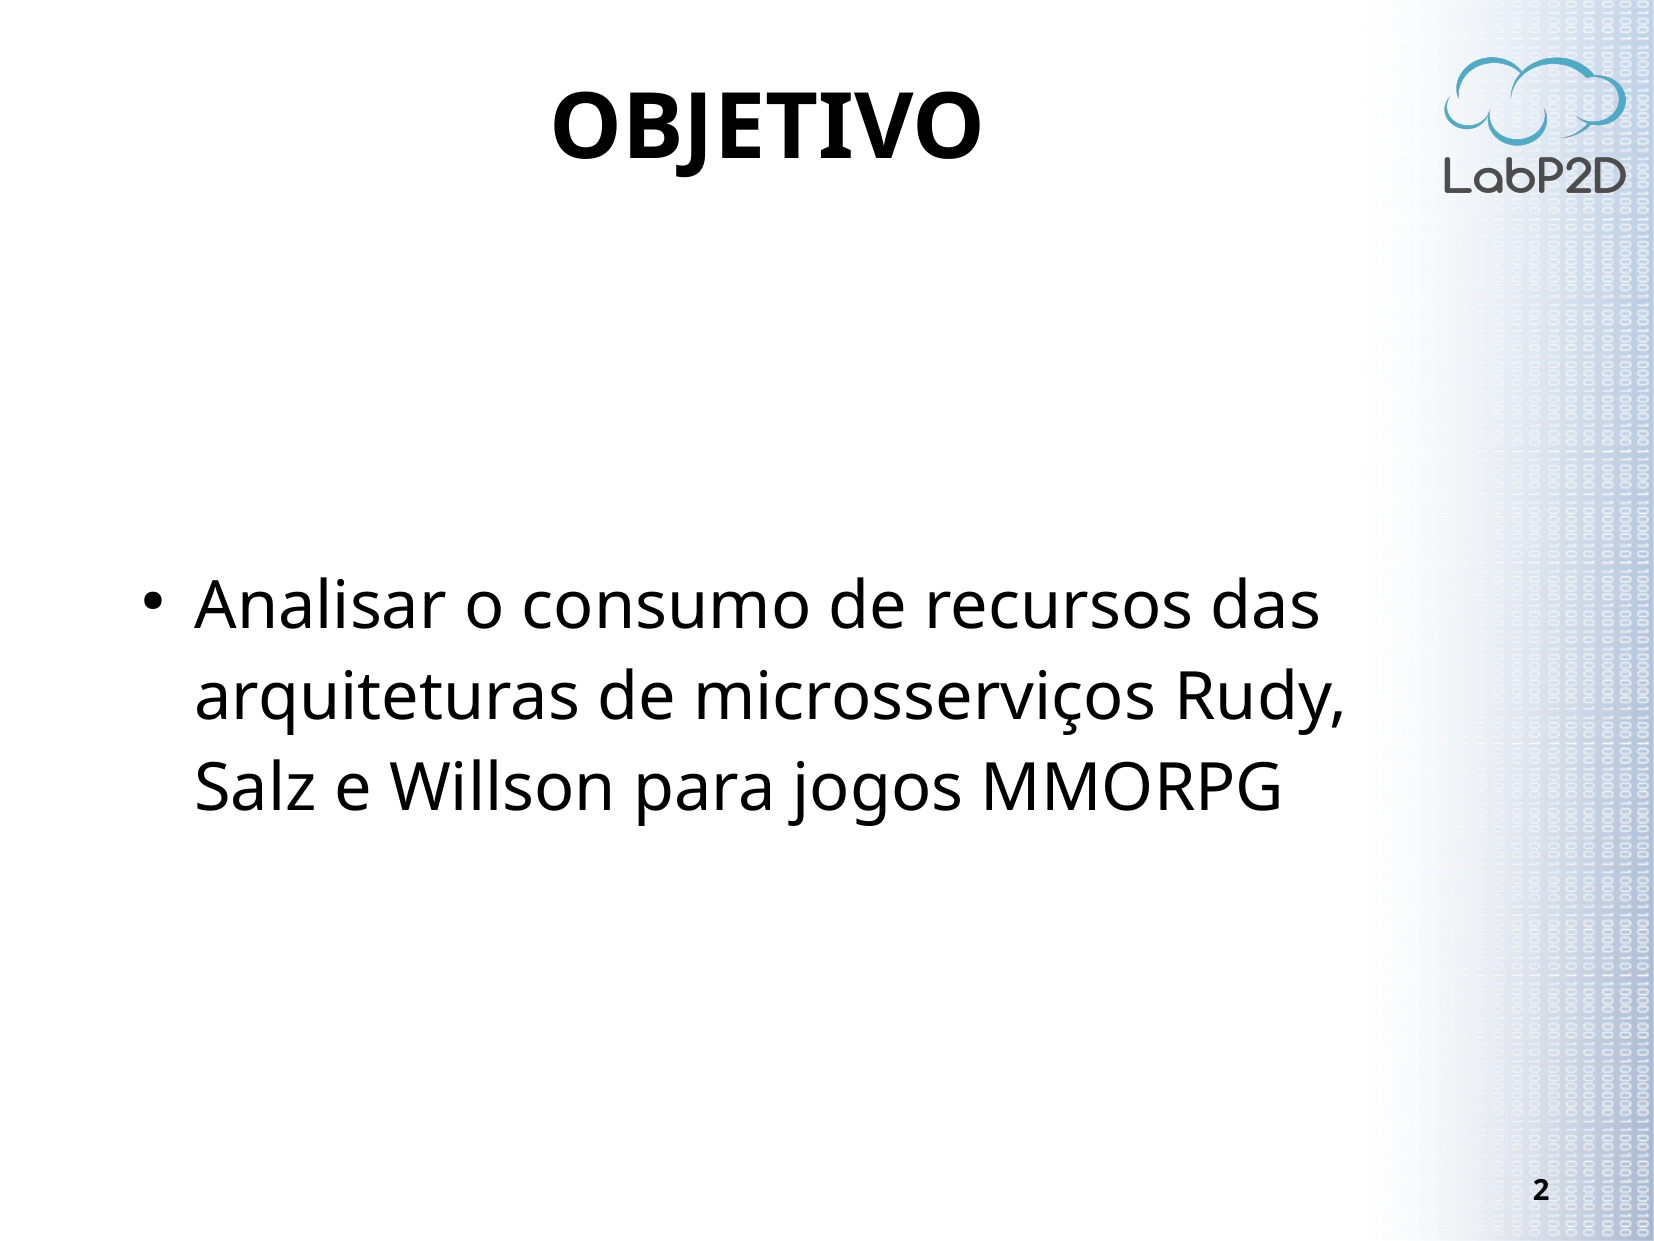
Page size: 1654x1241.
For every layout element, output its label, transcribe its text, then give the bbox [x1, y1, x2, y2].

picture [1360, 1, 1654, 1240]
title OBJETIVO [82, 19, 1453, 227]
list Analisar o consumo de recursos das arquiteturas de microsserviços Rudy, Salz e Willson para jogos MMORPG [123, 271, 1406, 1116]
